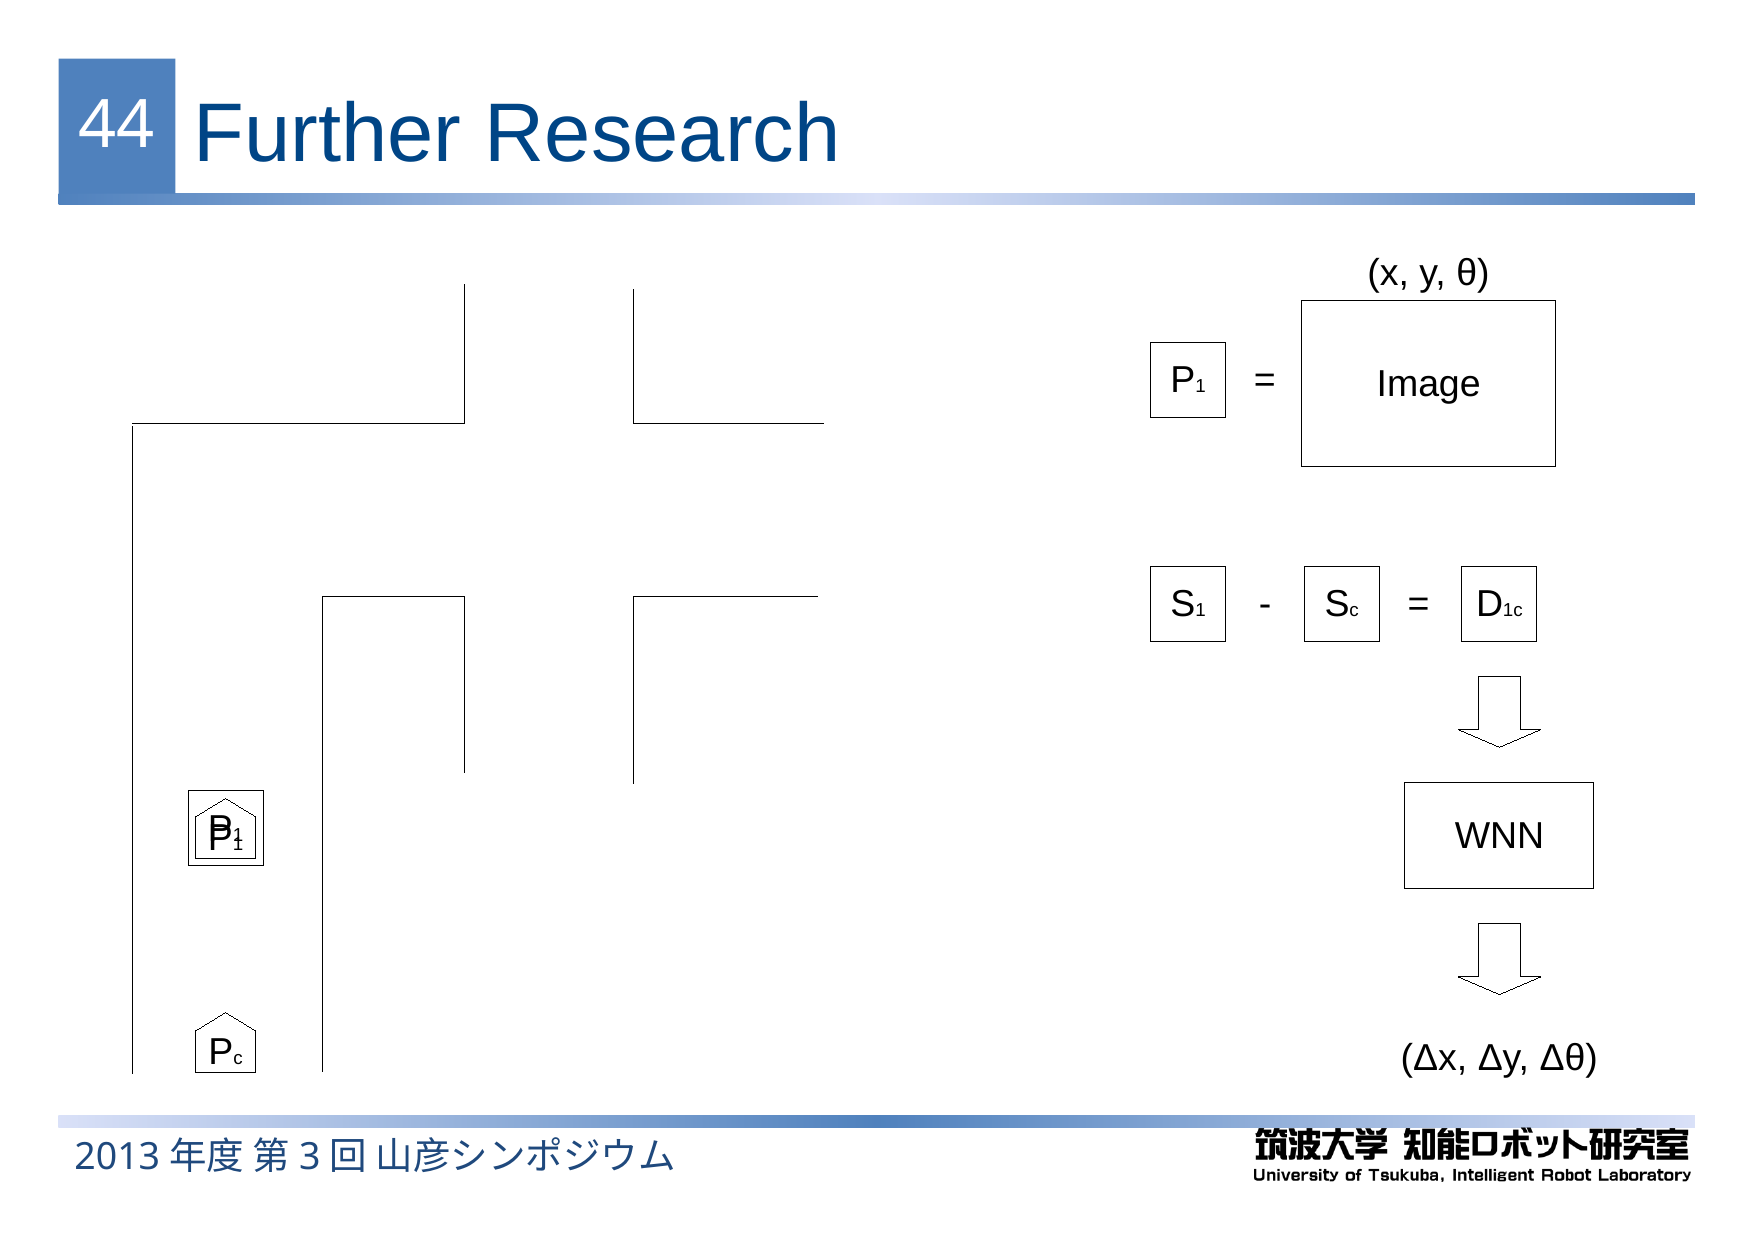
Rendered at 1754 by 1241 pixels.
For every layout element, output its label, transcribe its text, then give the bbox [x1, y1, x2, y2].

text_box WNN [1404, 782, 1594, 889]
title Further Research [193, 61, 1651, 205]
text_box Pc [196, 1012, 255, 1072]
text_box P1 [188, 790, 264, 866]
text_box Sc [1304, 566, 1380, 642]
text_box = [1381, 566, 1457, 642]
text_box D1c [1461, 566, 1537, 642]
text_box S1 [1150, 566, 1226, 642]
text_box Image [1301, 300, 1556, 467]
text_box = [1227, 342, 1301, 418]
text_box P1 [195, 798, 256, 859]
text_box (x, y, θ) [1310, 244, 1547, 300]
text_box P1 [1150, 342, 1226, 418]
picture [1252, 1127, 1691, 1182]
text_box - [1227, 566, 1303, 642]
text_box (Δx, Δy, Δθ) [1381, 1029, 1618, 1087]
